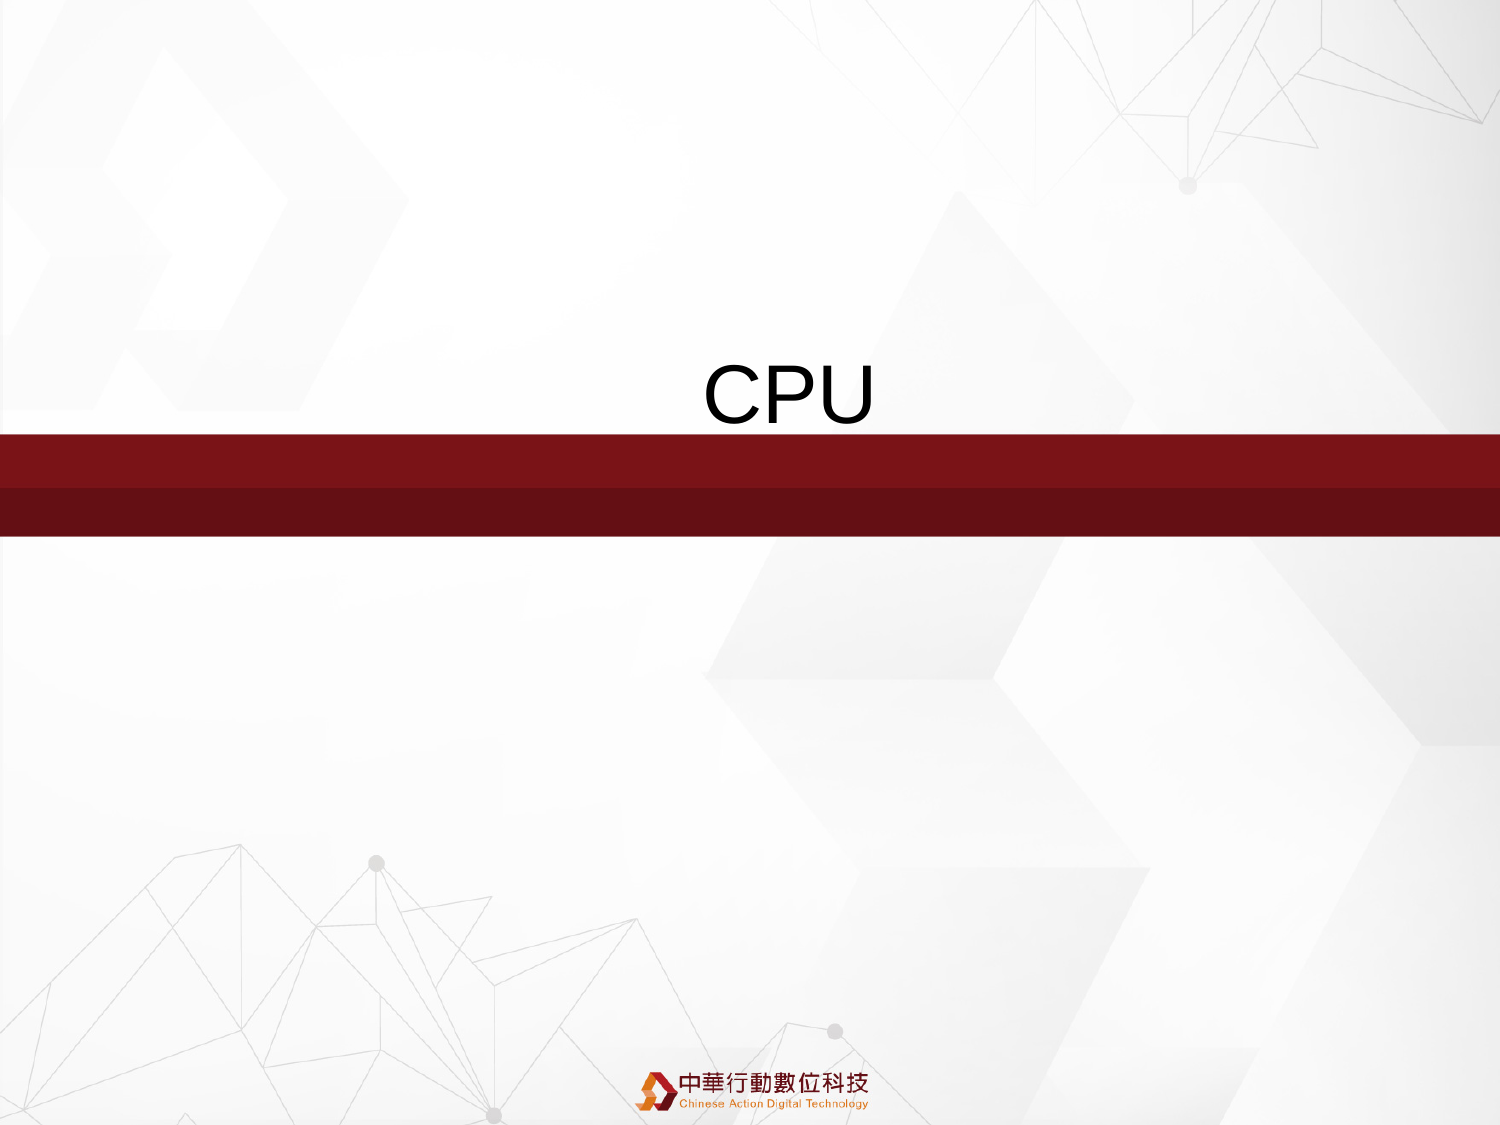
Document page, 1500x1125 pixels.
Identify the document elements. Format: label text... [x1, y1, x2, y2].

picture [0, 0, 1500, 1125]
title CPU [149, 332, 1401, 621]
